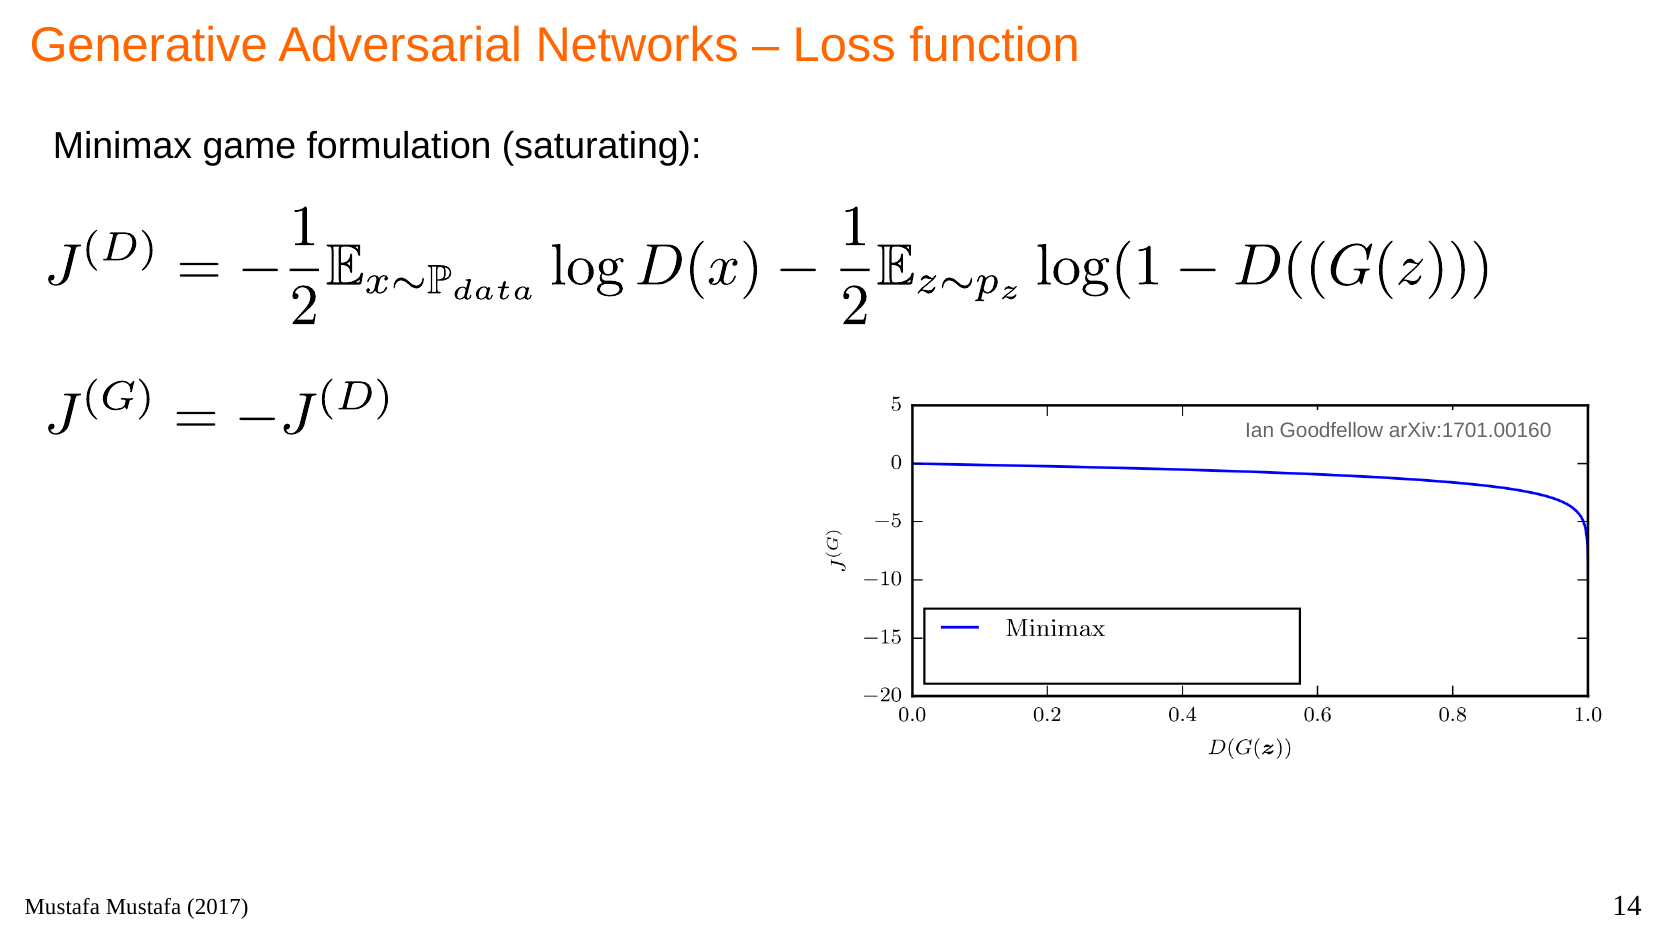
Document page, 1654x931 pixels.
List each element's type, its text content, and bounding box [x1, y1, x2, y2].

text_box [44, 378, 393, 439]
text_box Ian Goodfellow arXiv:1701.00160 [1230, 410, 1574, 450]
title Generative Adversarial Networks – Loss function [29, 15, 1621, 74]
picture [814, 383, 1614, 781]
text_box [44, 206, 1493, 325]
text_box Minimax game formulation (saturating): [38, 117, 717, 175]
